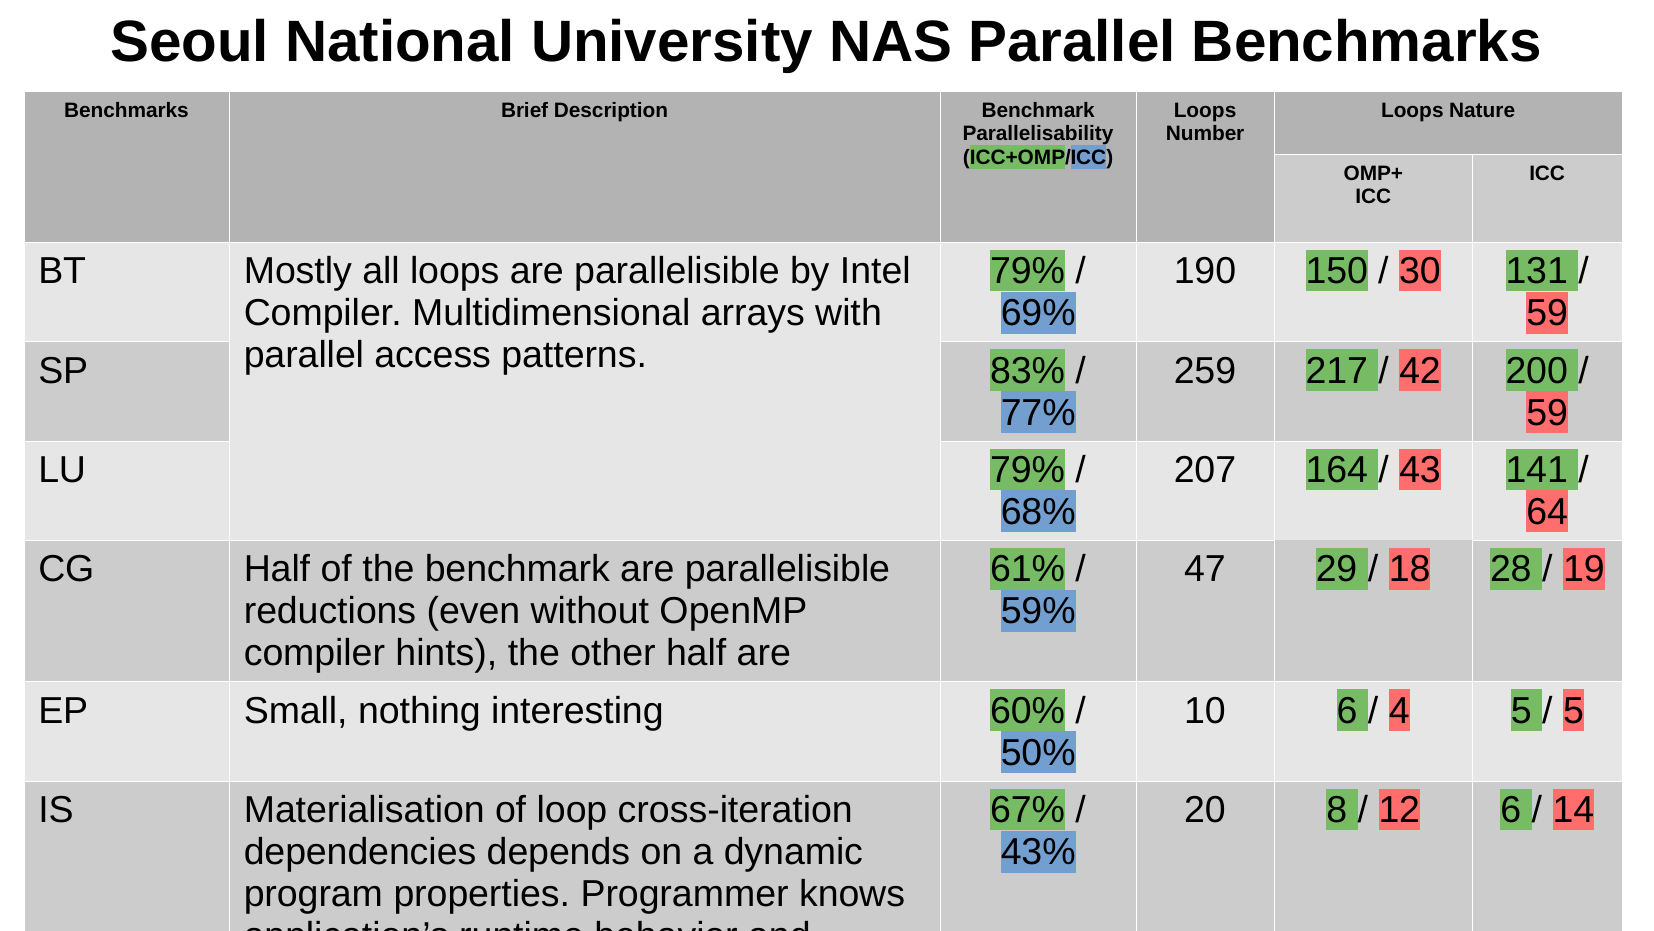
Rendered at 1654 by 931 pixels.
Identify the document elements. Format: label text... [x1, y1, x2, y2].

table_cell 60% / 50% [941, 682, 1136, 781]
table_cell 28 / 19 [1473, 541, 1622, 681]
table_cell 164 / 43 [1275, 442, 1472, 540]
table_cell 190 [1137, 243, 1274, 341]
table_cell 61% / 59% [941, 541, 1136, 681]
table_cell 217 / 42 [1275, 342, 1472, 441]
table_cell EP [25, 682, 229, 781]
table_cell BT [25, 243, 229, 341]
table_cell Mostly all loops are parallelisible by Intel Compiler. Multidimensional arrays with parallel access patterns. [230, 243, 940, 540]
table_cell 6 / 4 [1275, 682, 1472, 781]
table_cell 8 / 12 [1275, 782, 1472, 931]
table_cell 29 / 18 [1275, 540, 1472, 681]
table_cell 79% / 69% [941, 243, 1136, 341]
table_cell 259 [1137, 342, 1274, 441]
table_cell 47 [1137, 541, 1274, 681]
table_cell 67% / 43% [941, 782, 1136, 931]
table_cell SP [25, 342, 229, 441]
table_cell IS [25, 782, 229, 931]
table_header Brief Description [230, 92, 940, 242]
table_cell OMP+ ICC [1275, 155, 1472, 242]
table_cell 150 / 30 [1275, 243, 1472, 341]
table_cell ICC [1473, 155, 1622, 242]
table_cell CG [25, 541, 229, 681]
table_cell Small, nothing interesting [230, 682, 940, 781]
table_cell 5 / 5 [1473, 682, 1622, 781]
table_cell Materialisation of loop cross-iteration dependencies depends on a dynamic program properties. Programmer knows application’s runtime behavior and inserts OpenMP pragmas, but compiler has to be conservative. [230, 782, 940, 931]
table_header Loops Nature [1275, 92, 1622, 154]
table_cell 6 / 14 [1473, 782, 1622, 931]
table_header Loops Number [1137, 92, 1274, 242]
table_cell 79% / 68% [941, 442, 1136, 540]
table_header Benchmarks [25, 92, 229, 242]
table_cell 83% / 77% [941, 342, 1136, 441]
table_cell 200 / 59 [1473, 342, 1622, 441]
table_cell 131 / 59 [1473, 243, 1622, 341]
title Seoul National University NAS Parallel Benchmarks [0, 0, 1654, 83]
table_cell Half of the benchmark are parallelisible reductions (even without OpenMP compiler hints), the other half are [230, 541, 940, 681]
table_cell LU [25, 442, 229, 540]
table_cell 20 [1137, 782, 1274, 931]
table_cell 10 [1137, 682, 1274, 781]
table_cell 207 [1137, 442, 1274, 540]
table_cell 141 / 64 [1473, 442, 1622, 540]
table_header Benchmark Parallelisability (ICC+OMP/ICC) [941, 92, 1136, 242]
